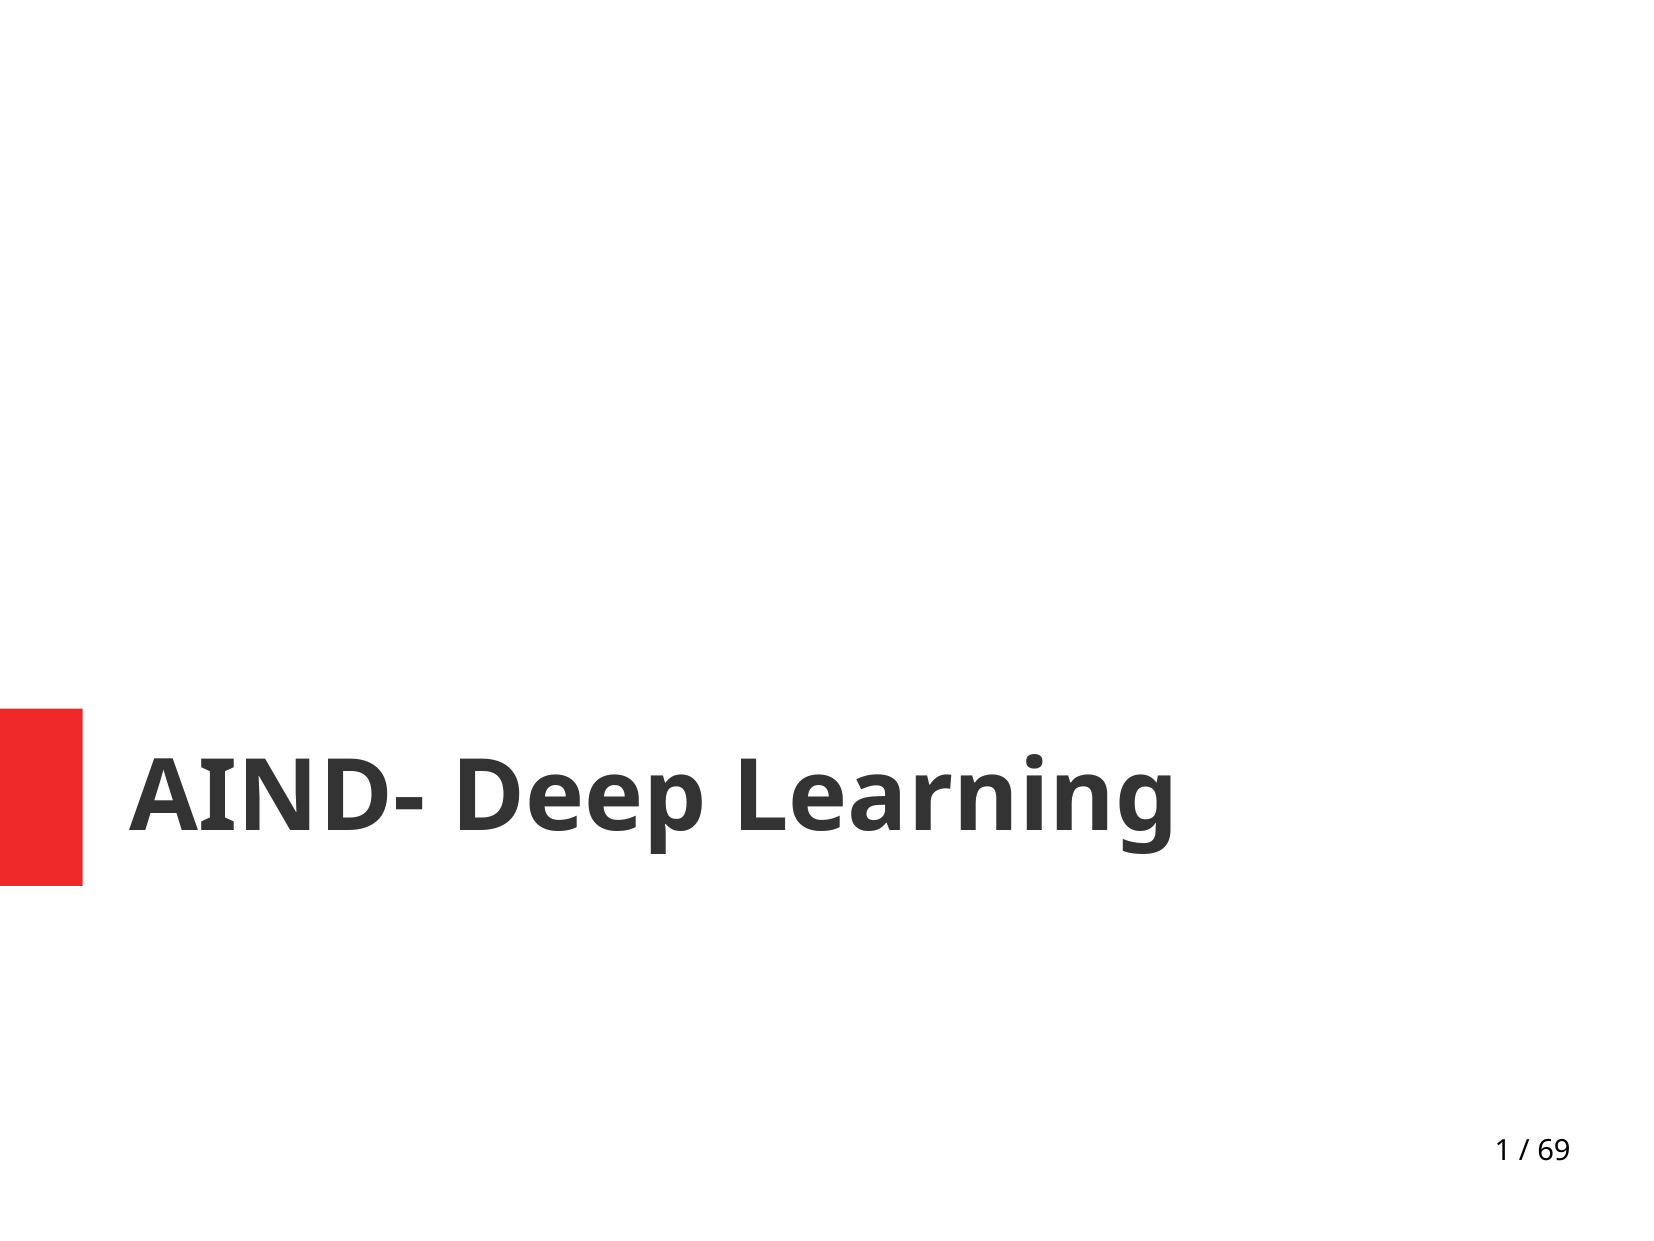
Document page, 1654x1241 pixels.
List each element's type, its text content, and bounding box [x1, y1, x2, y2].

title AIND- Deep Learning [129, 673, 1536, 910]
